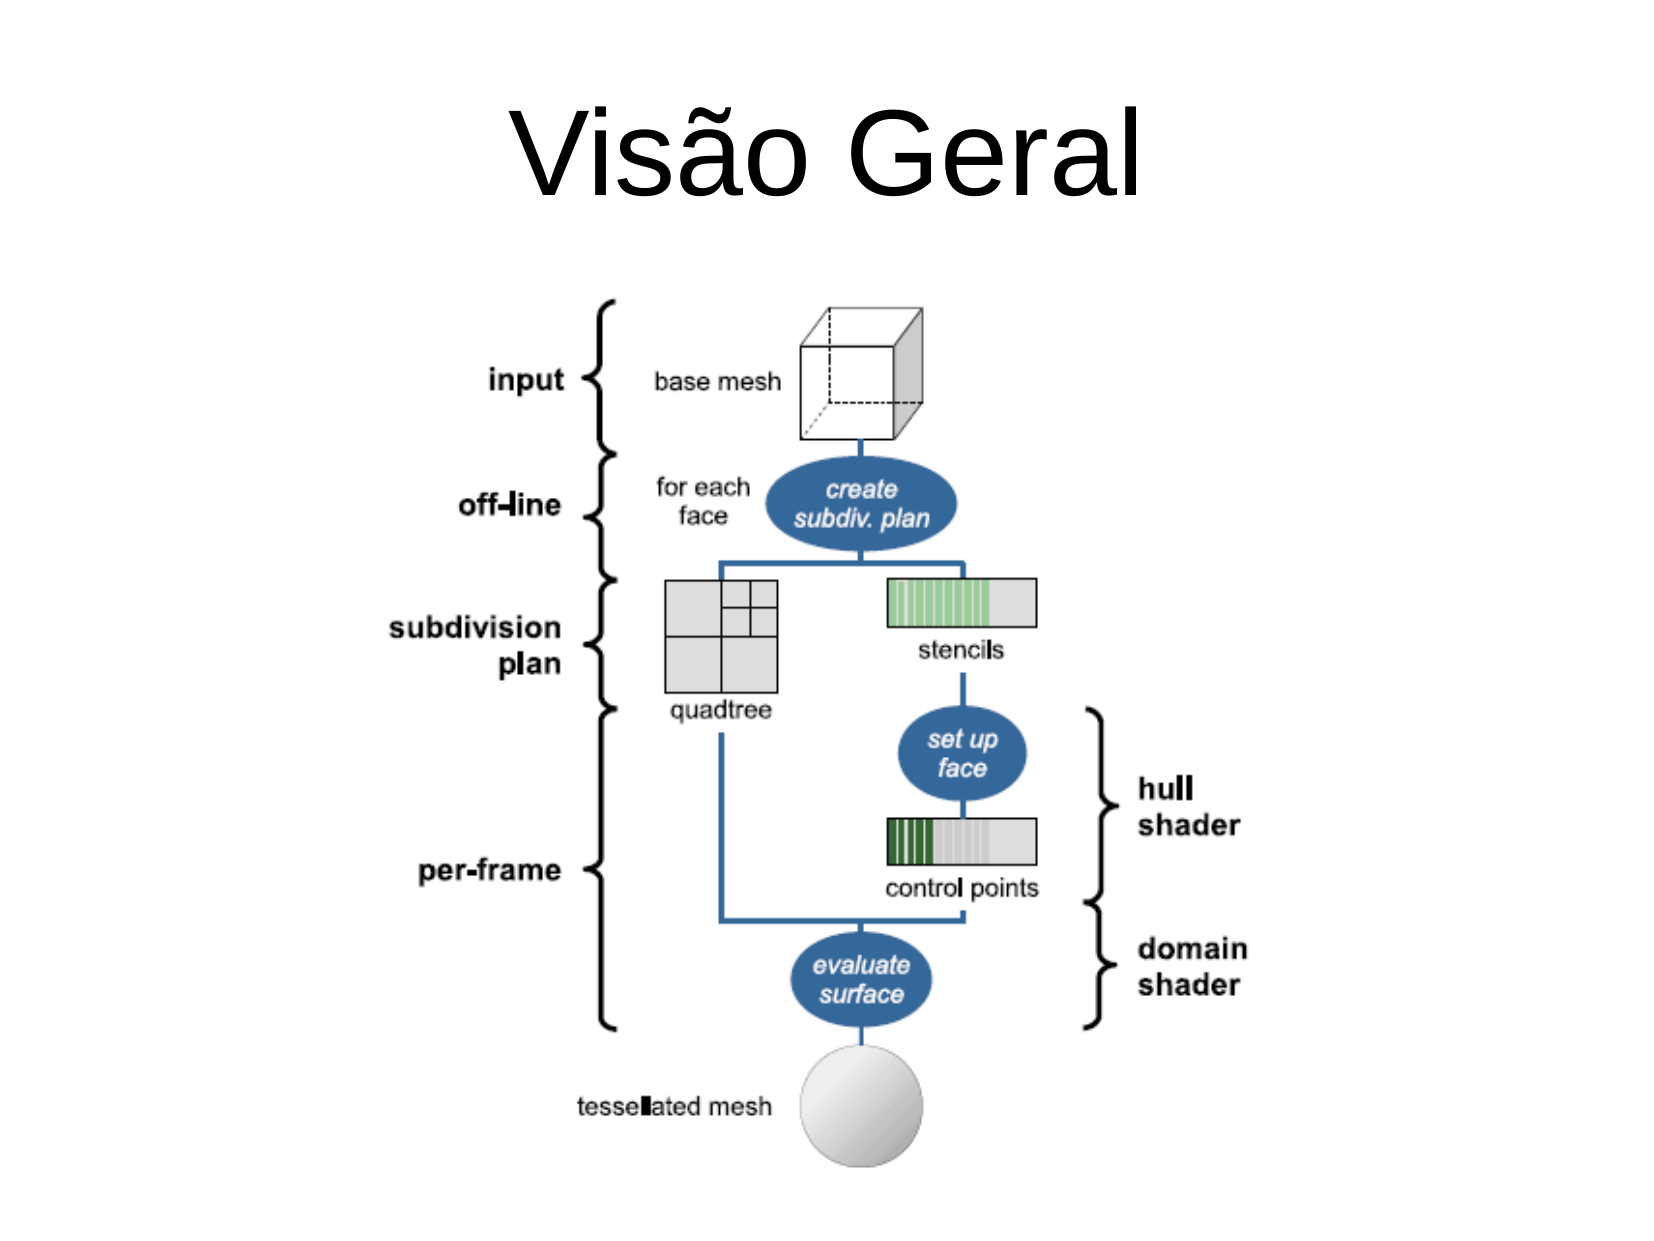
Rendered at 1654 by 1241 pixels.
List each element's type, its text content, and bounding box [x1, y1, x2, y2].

picture [328, 217, 1309, 1179]
title Visão Geral [82, 49, 1571, 257]
